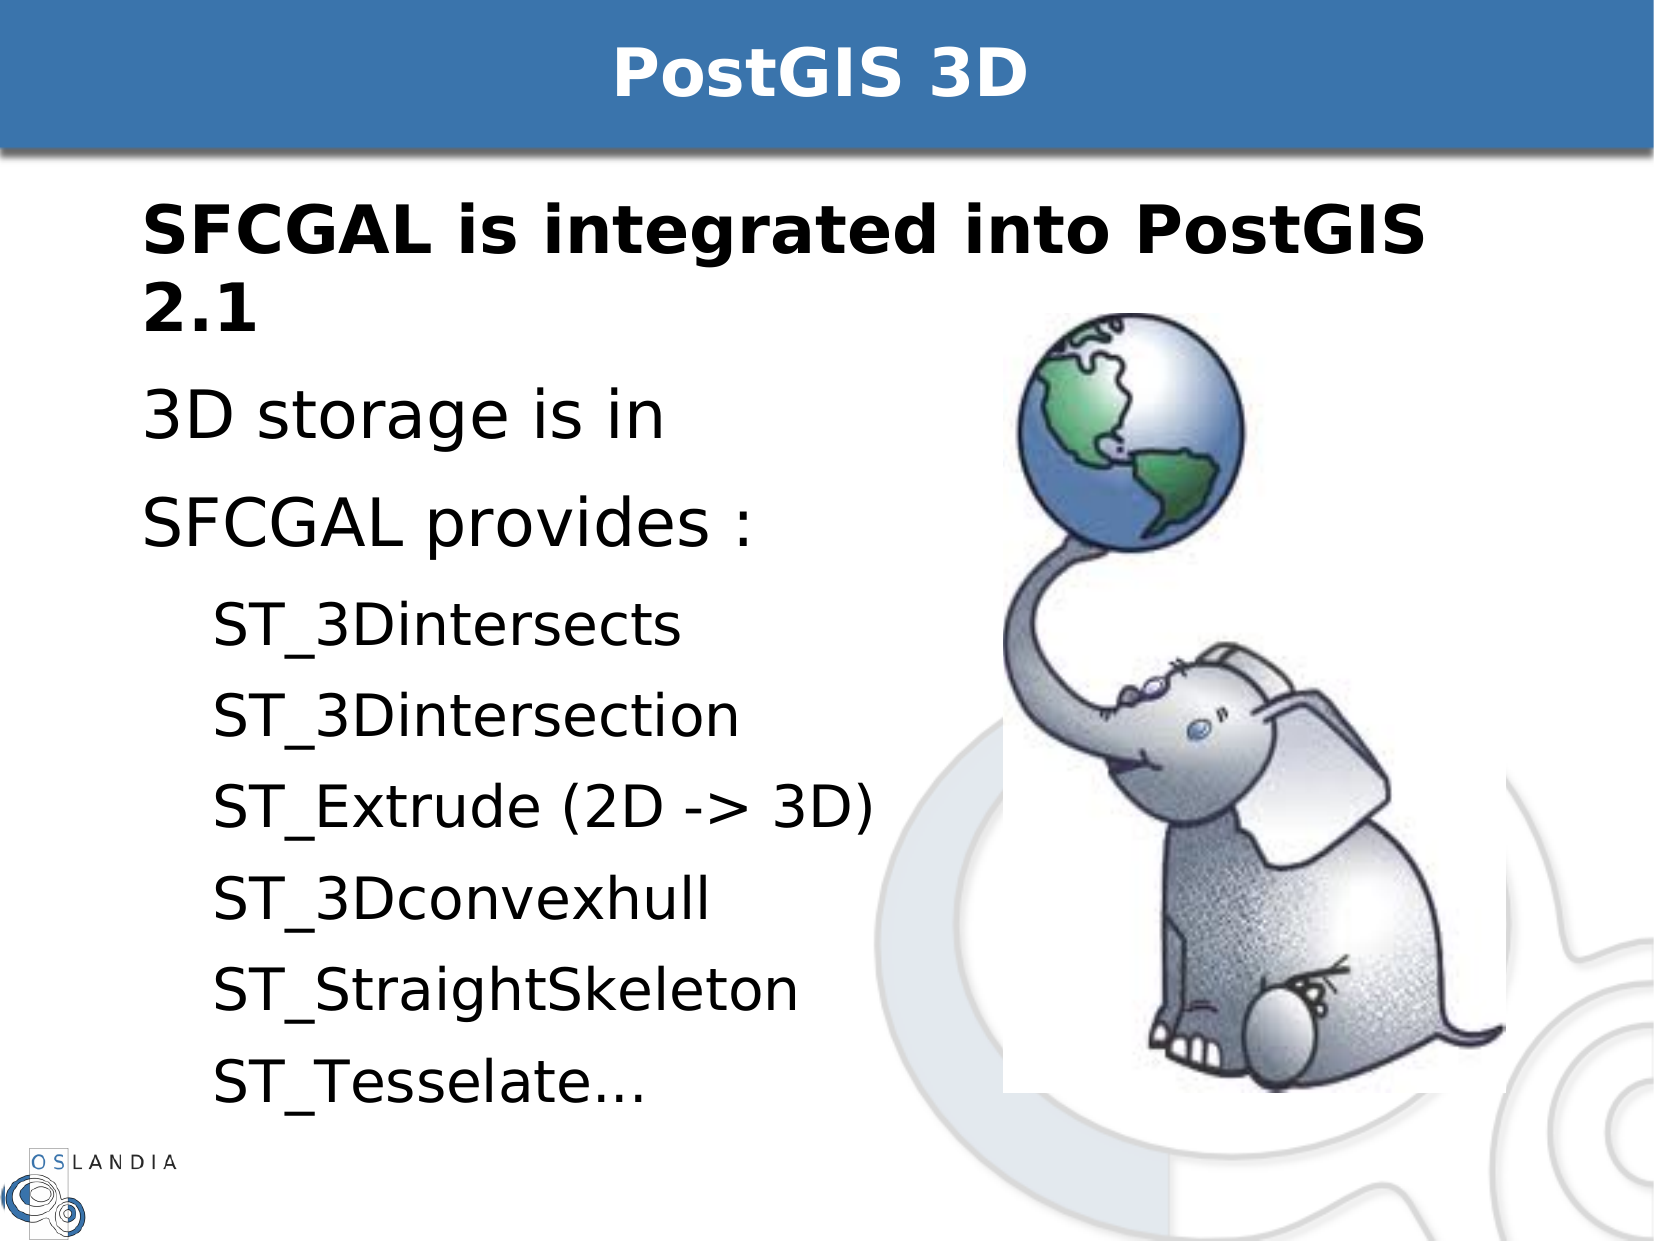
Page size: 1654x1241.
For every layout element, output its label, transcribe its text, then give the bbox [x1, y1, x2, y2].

picture [1003, 313, 1506, 1093]
title PostGIS 3D [76, 0, 1565, 148]
picture [0, 0, 1654, 1241]
list SFCGAL is integrated into PostGIS 2.1 3D storage is in SFCGAL provides : ST_3Dintersects ST_3Dintersection ST_Extrude (2D -> 3D) ST_3Dconvexhull ST_StraightSkeleton ST_Tesselate... [71, 191, 1560, 1241]
